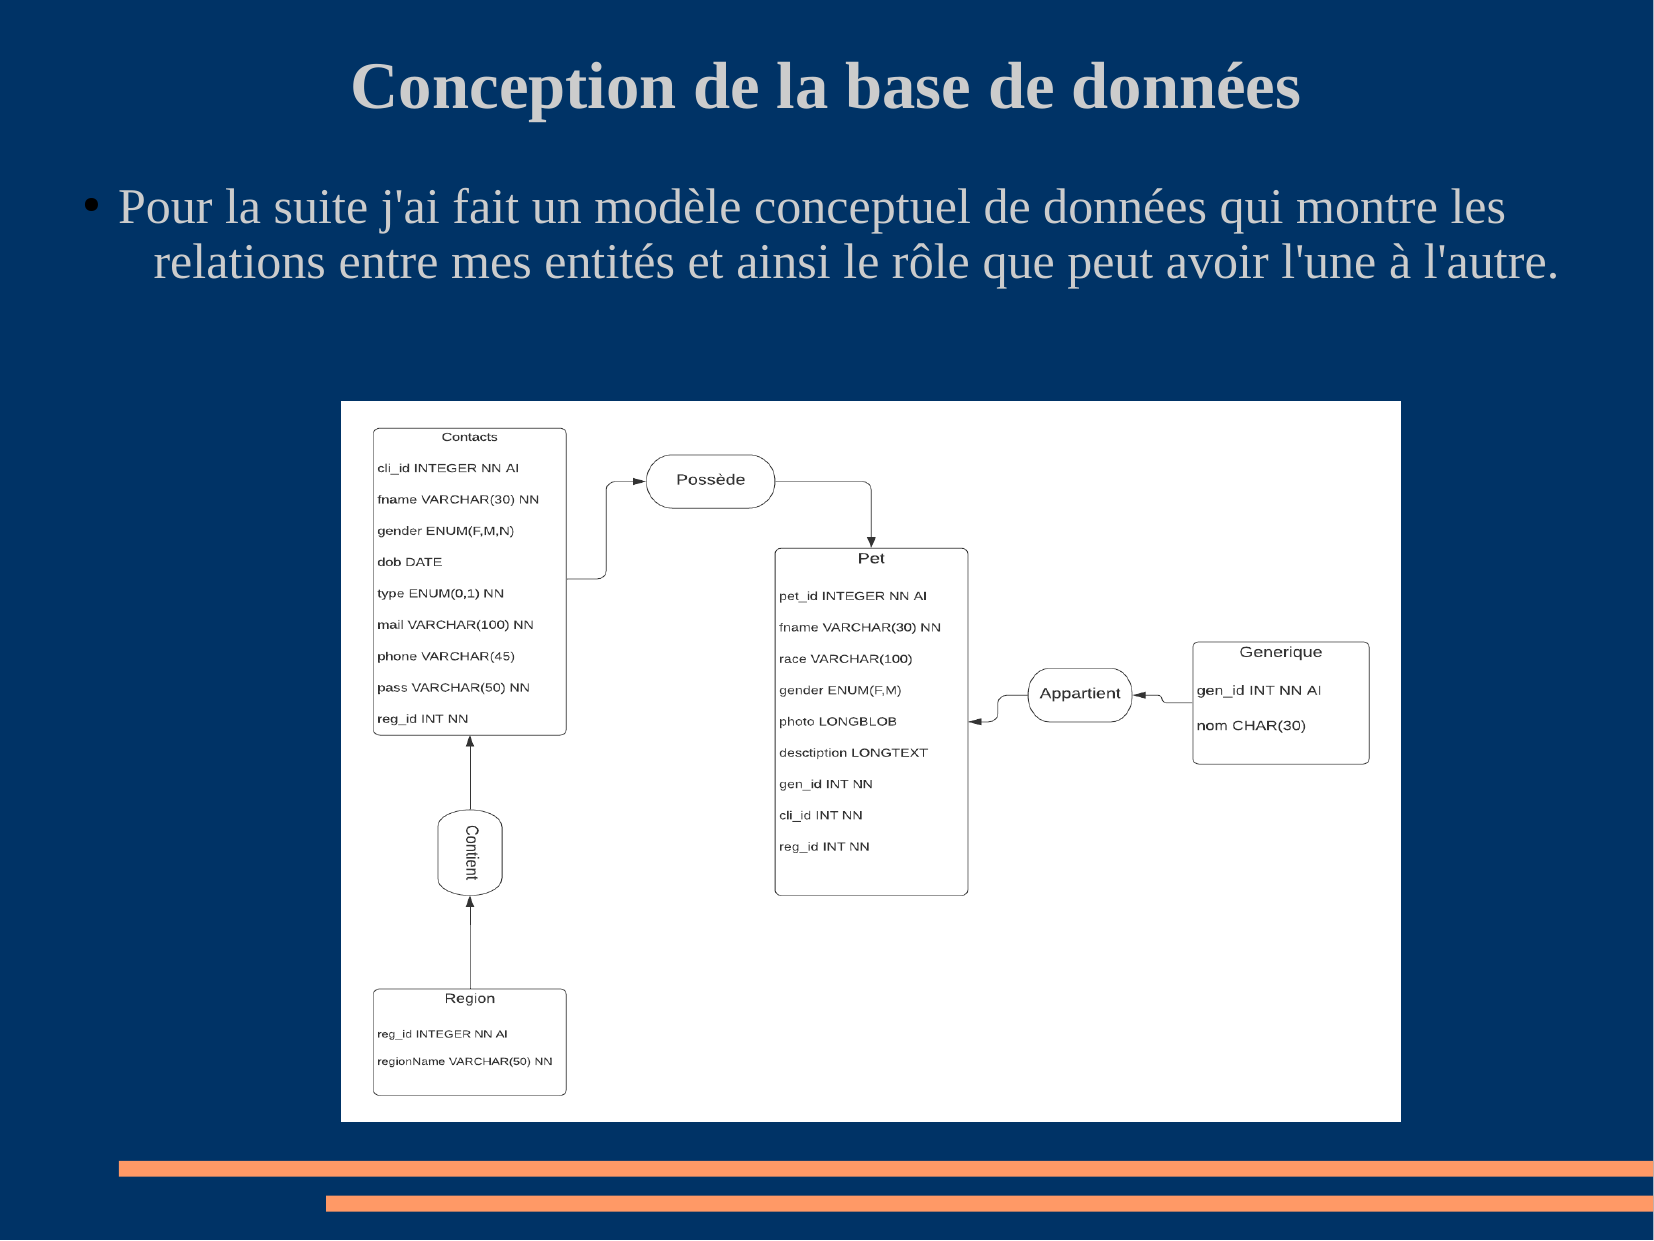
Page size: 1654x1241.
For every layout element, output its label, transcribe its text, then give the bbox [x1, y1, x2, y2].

picture [341, 401, 1401, 1122]
subtitle Conception de la base de données Pour la suite j'ai fait un modèle conceptuel de données qui montre les relations entre mes entités et ainsi le rôle que peut avoir l'une à l'autre. [82, 49, 1571, 1109]
